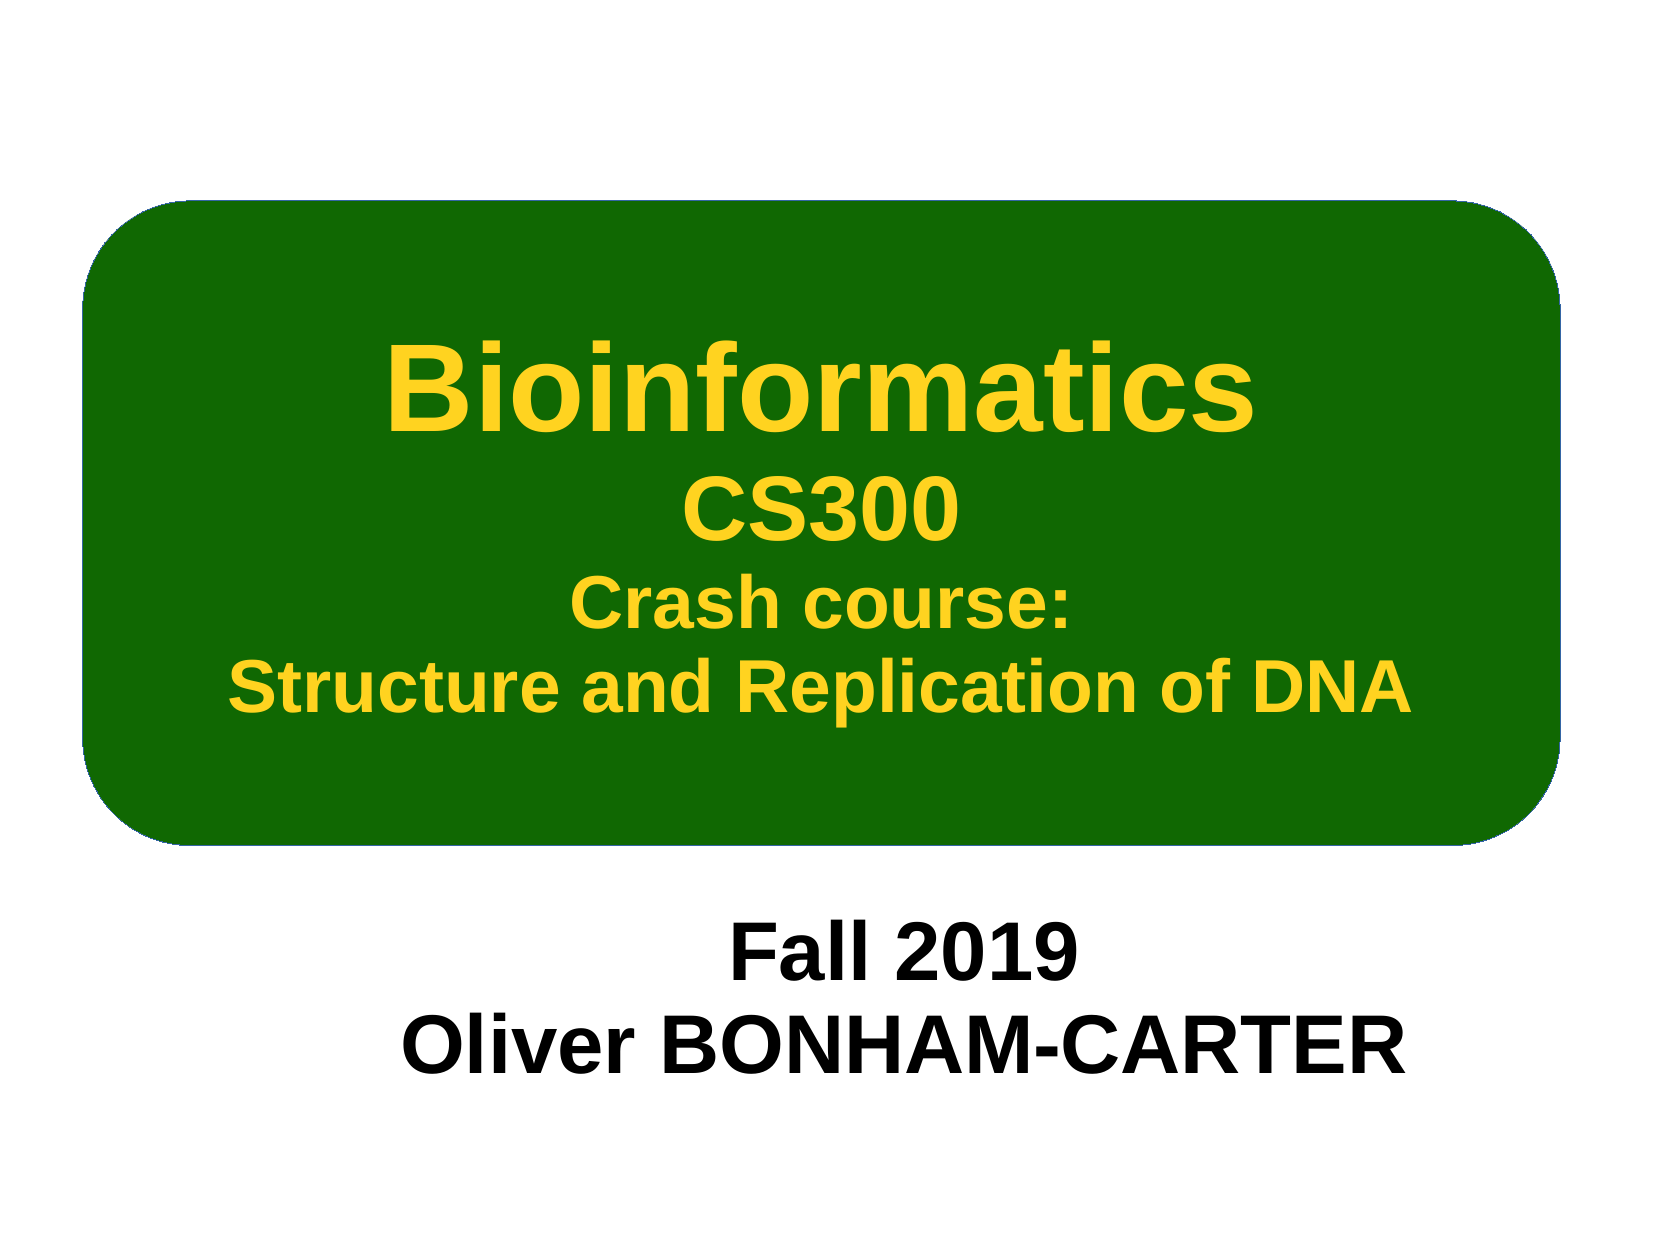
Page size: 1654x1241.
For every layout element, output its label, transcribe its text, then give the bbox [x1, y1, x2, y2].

text_box Bioinformatics CS300 Crash course: Structure and Replication of DNA [82, 200, 1561, 846]
text_box Fall 2019 Oliver BONHAM-CARTER [385, 898, 1423, 1100]
